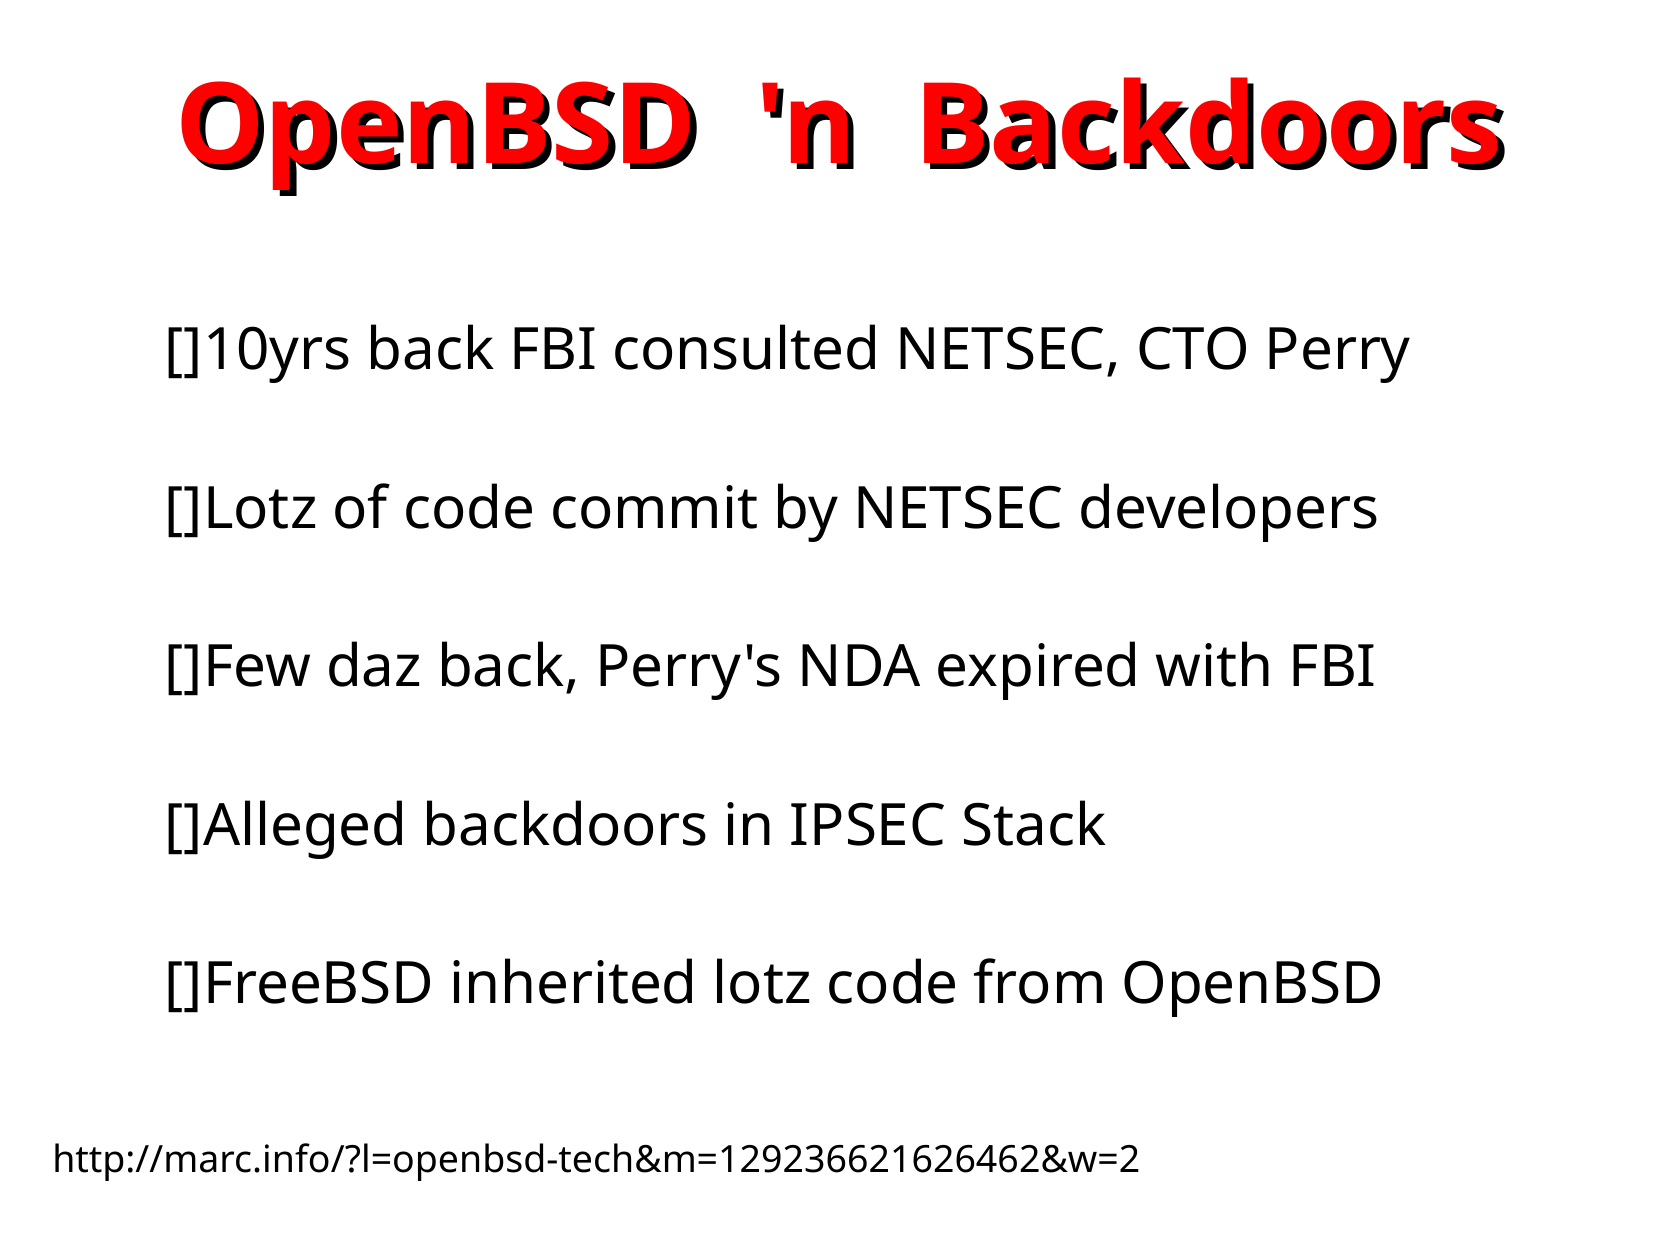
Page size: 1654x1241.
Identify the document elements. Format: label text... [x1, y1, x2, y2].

text_box OpenBSD 'n Backdoors [160, 35, 1506, 200]
text_box http://marc.info/?l=openbsd-tech&m=129236621626462&w=2 [37, 1125, 1501, 1193]
text_box []10yrs back FBI consulted NETSEC, CTO Perry []Lotz of code commit by NETSEC developers []Few daz back, Perry's NDA expired with FBI []Alleged backdoors in IPSEC Stack []FreeBSD inherited lotz code from OpenBSD [150, 300, 1501, 1001]
